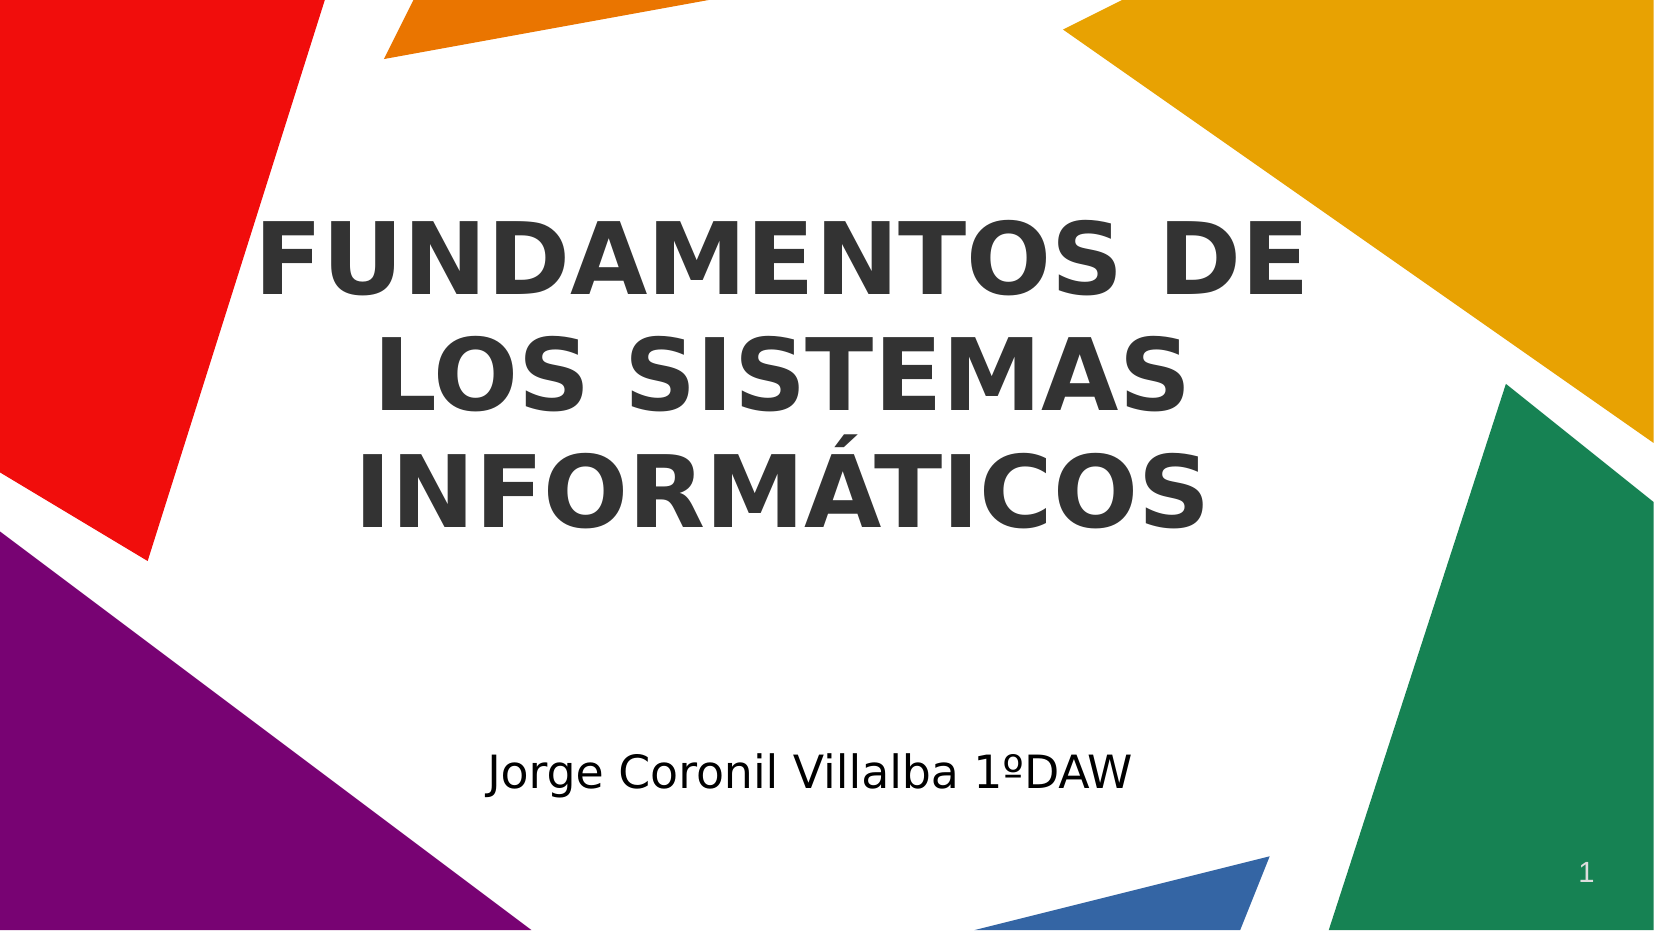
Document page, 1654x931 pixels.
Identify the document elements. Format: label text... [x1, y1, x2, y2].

text_box Jorge Coronil Villalba 1ºDAW [472, 738, 1152, 827]
title FUNDAMENTOS DE LOS SISTEMAS INFORMÁTICOS [177, 118, 1388, 635]
